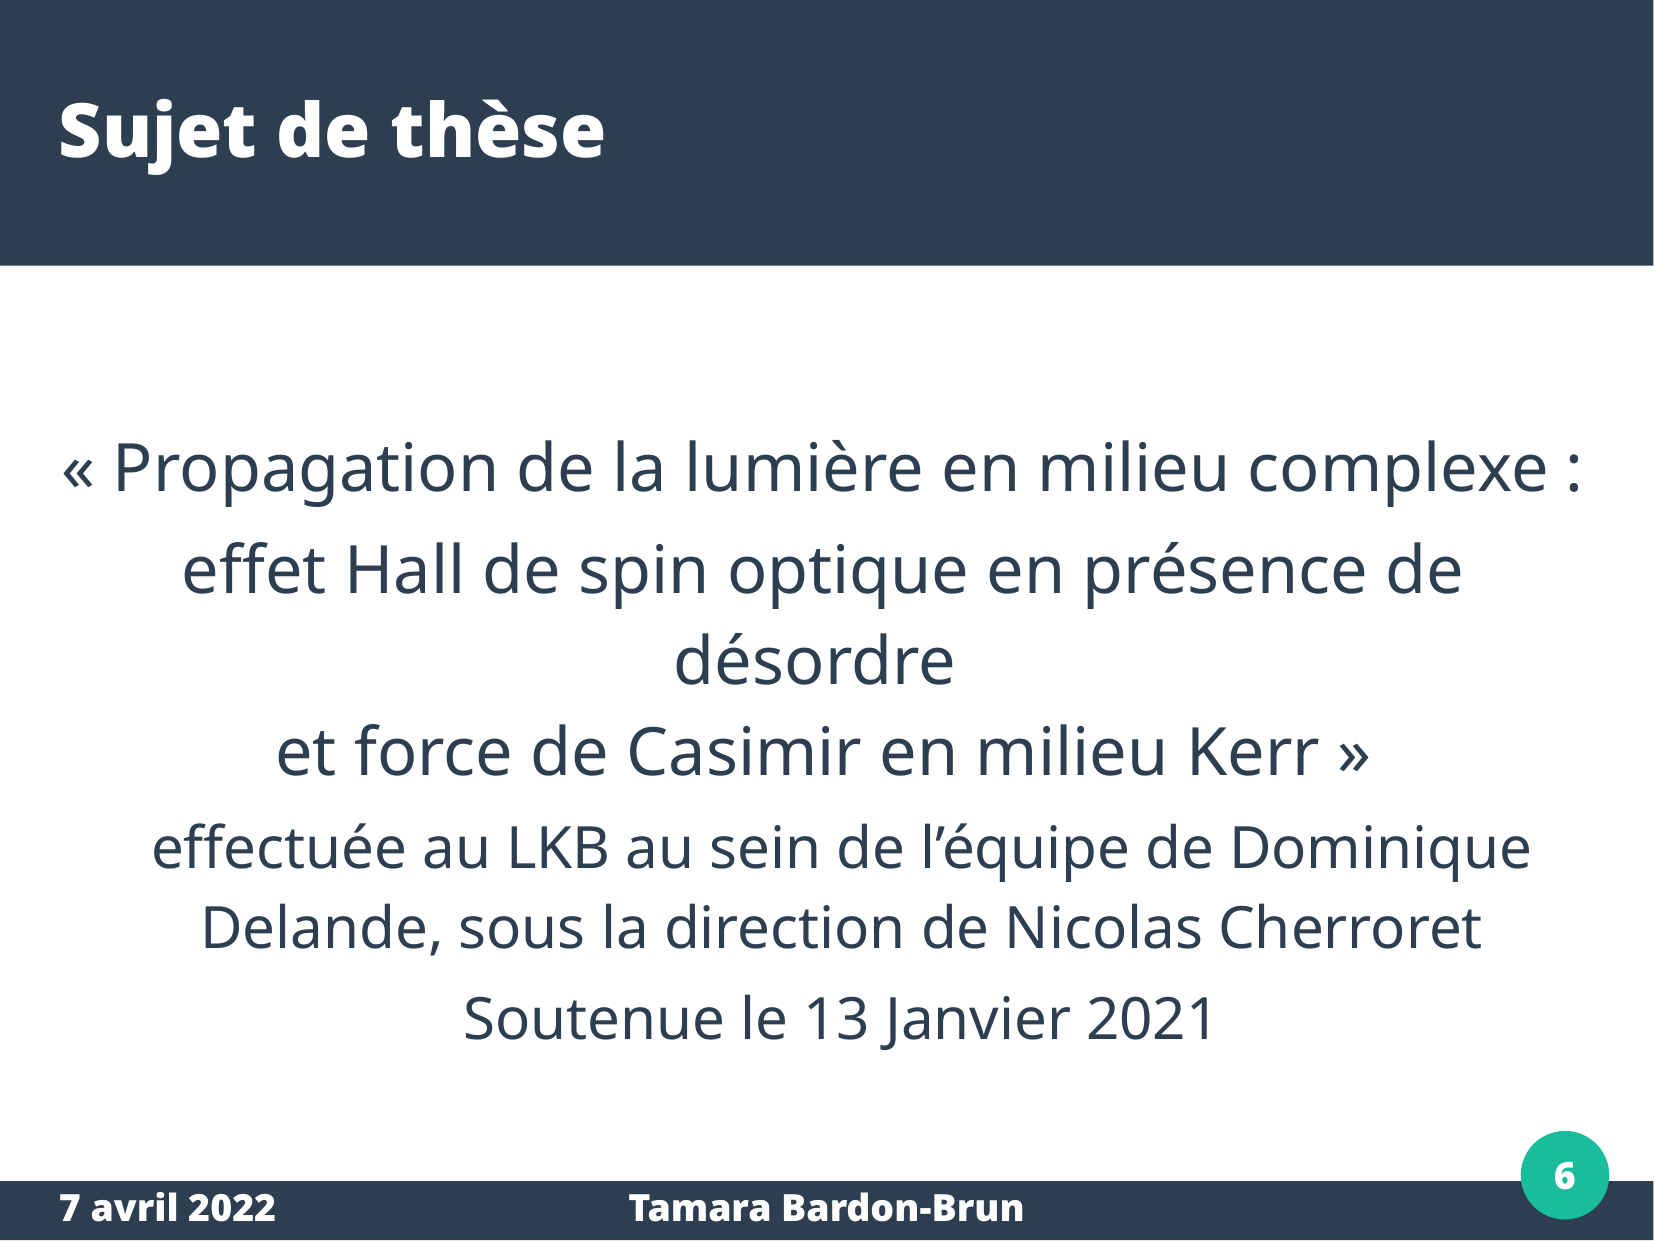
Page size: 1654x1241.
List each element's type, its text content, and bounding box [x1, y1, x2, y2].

subtitle « Propagation de la lumière en milieu complexe : effet Hall de spin optique en présence de désordre et force de Casimir en milieu Kerr » effectuée au LKB au sein de l’équipe de Dominique Delande, sous la direction de Nicolas Cherroret Soutenue le 13 Janvier 2021 [23, 324, 1589, 1152]
title Sujet de thèse [59, 49, 1595, 207]
